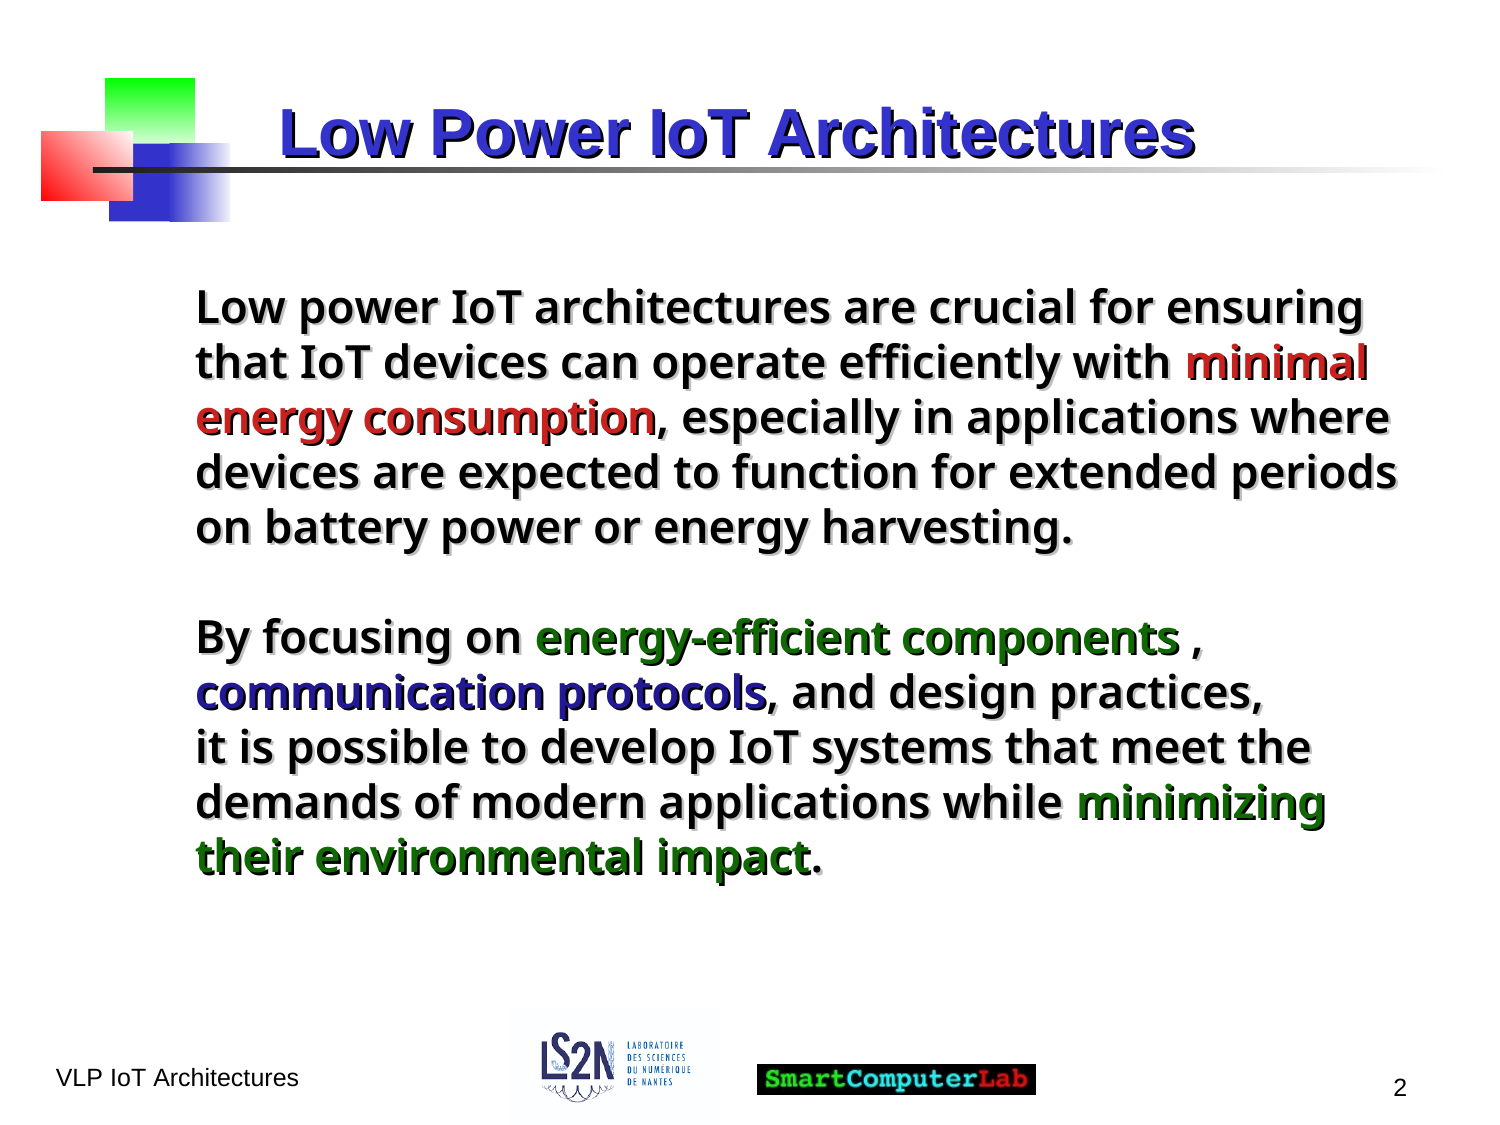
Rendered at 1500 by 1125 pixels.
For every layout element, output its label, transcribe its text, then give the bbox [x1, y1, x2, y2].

picture [510, 1009, 721, 1125]
text_box Low power IoT architectures are crucial for ensuring that IoT devices can operate efficiently with minimal energy consumption, especially in applications where devices are expected to function for extended periods on battery power or energy harvesting. By focusing on energy-efficient components , communication protocols, and design practices, it is possible to develop IoT systems that meet the demands of modern applications while minimizing their environmental impact. [180, 270, 1426, 945]
picture [757, 1064, 1036, 1095]
title Low Power IoT Architectures [191, 81, 1303, 177]
